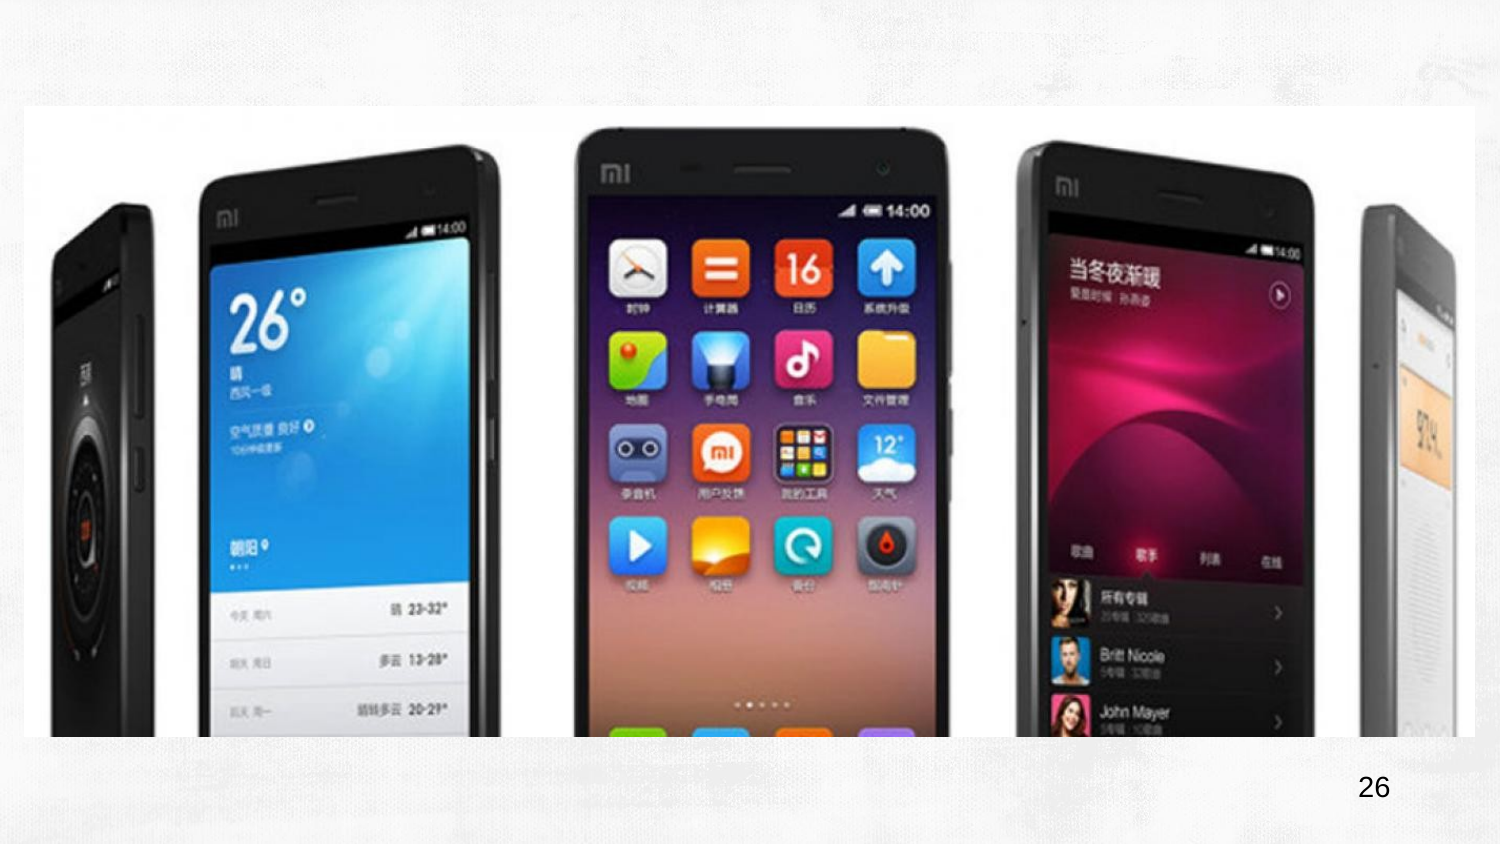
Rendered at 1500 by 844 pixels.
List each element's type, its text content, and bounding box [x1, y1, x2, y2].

slide_number <number> [1343, 753, 1434, 818]
picture [0, 0, 1500, 844]
